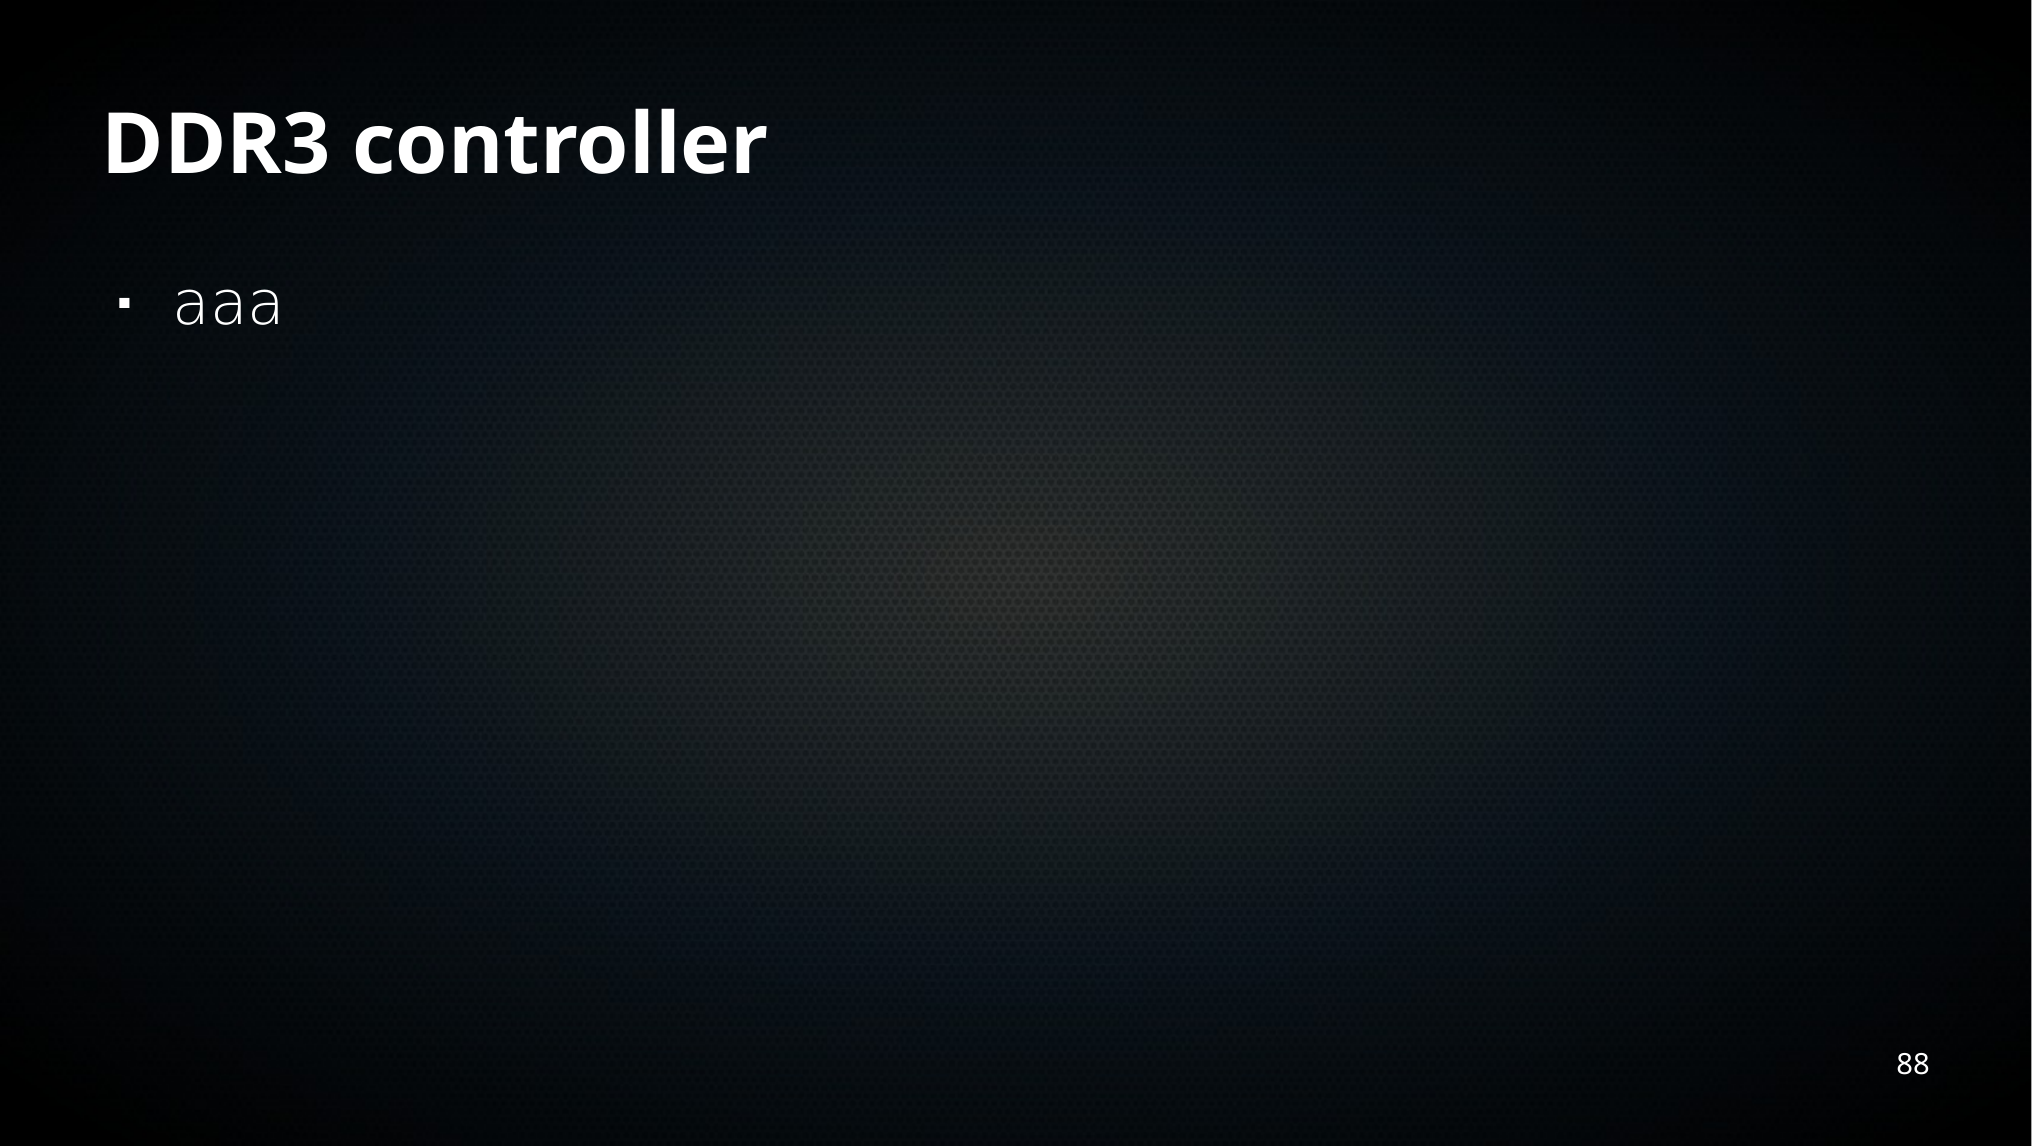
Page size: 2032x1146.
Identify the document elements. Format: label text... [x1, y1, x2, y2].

title DDR3 controller [101, 45, 1930, 237]
picture [0, 0, 2032, 1146]
list aaa [101, 268, 1890, 933]
